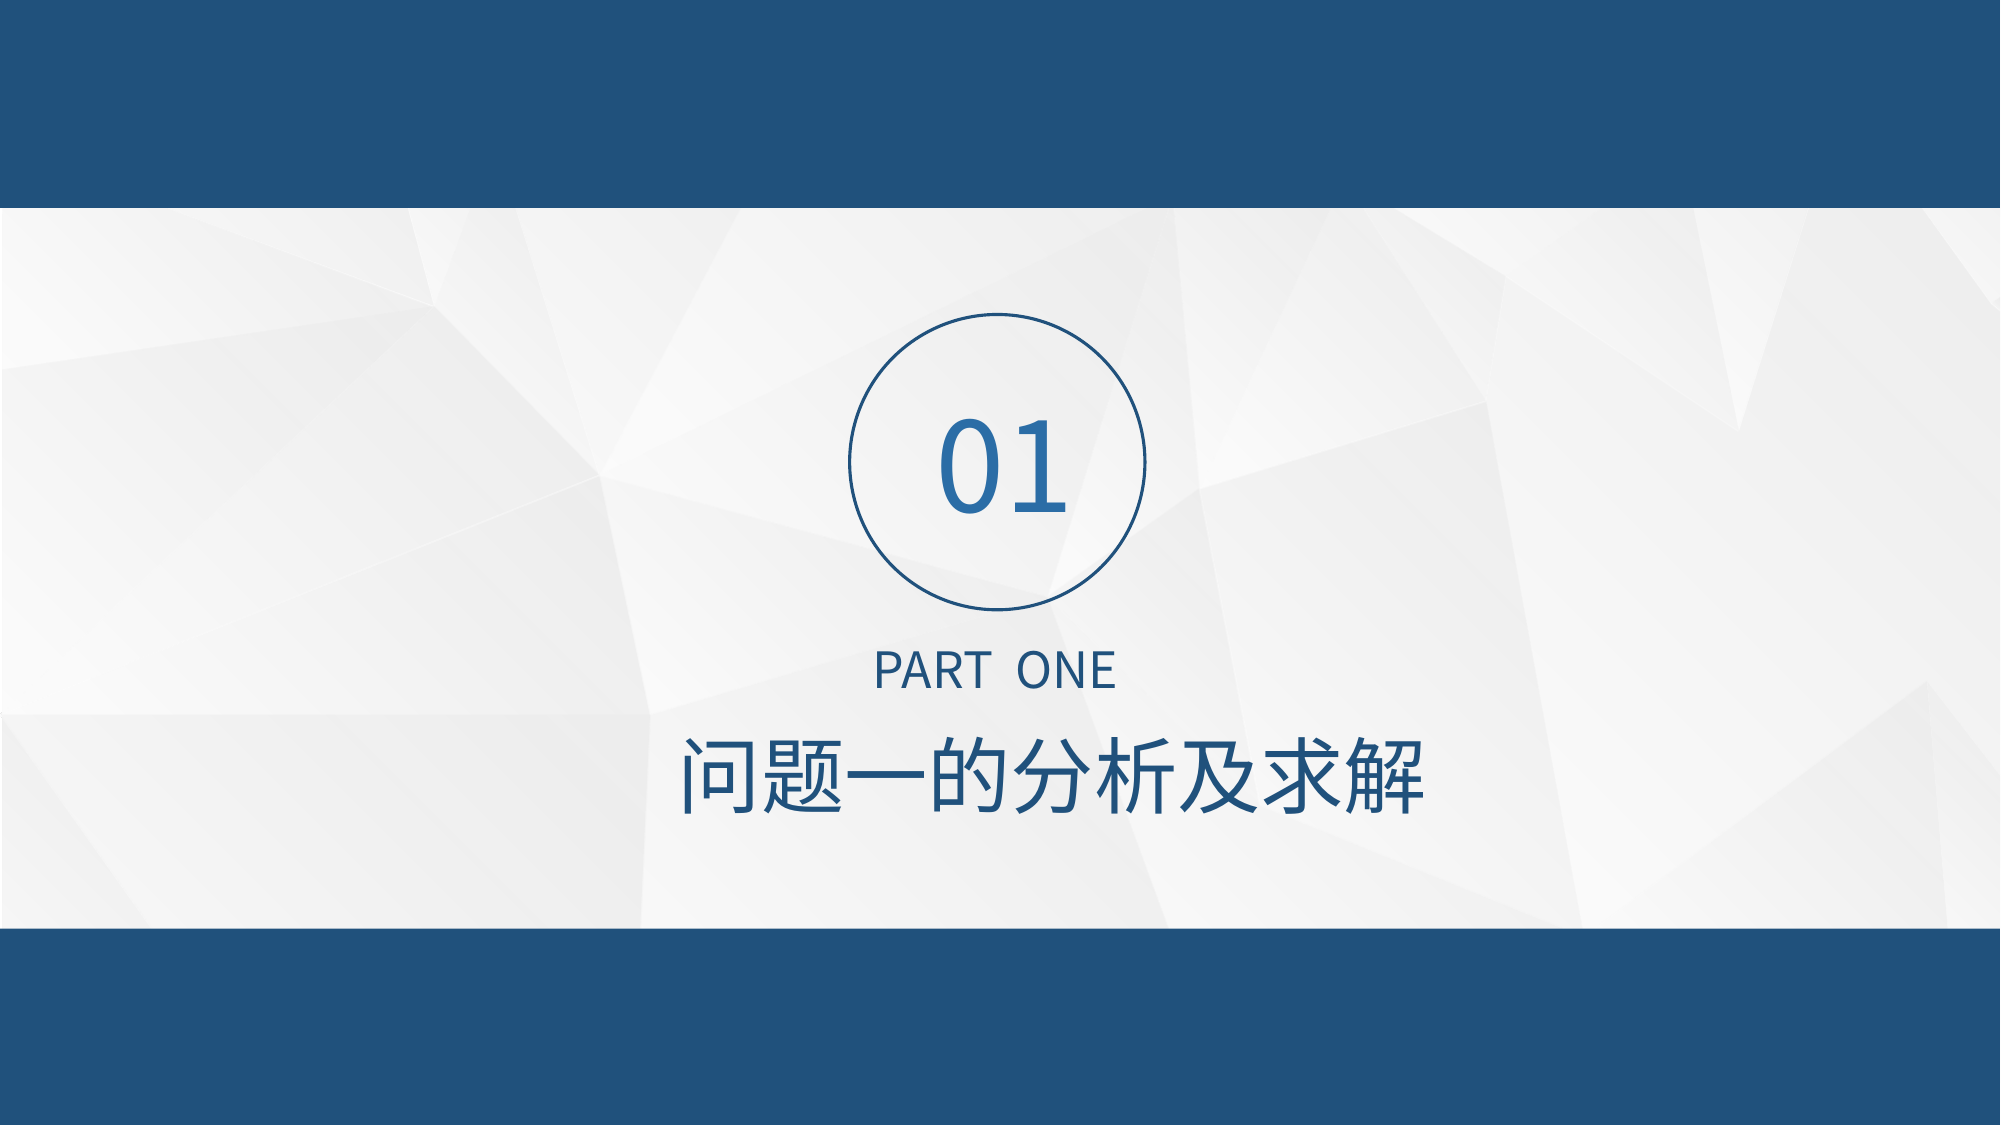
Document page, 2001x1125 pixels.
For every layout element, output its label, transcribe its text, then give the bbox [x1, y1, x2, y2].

list 01 [920, 397, 1092, 563]
picture [0, 0, 2001, 1125]
list PART ONE [840, 638, 1151, 720]
list 问题一的分析及求解 [604, 727, 1501, 810]
